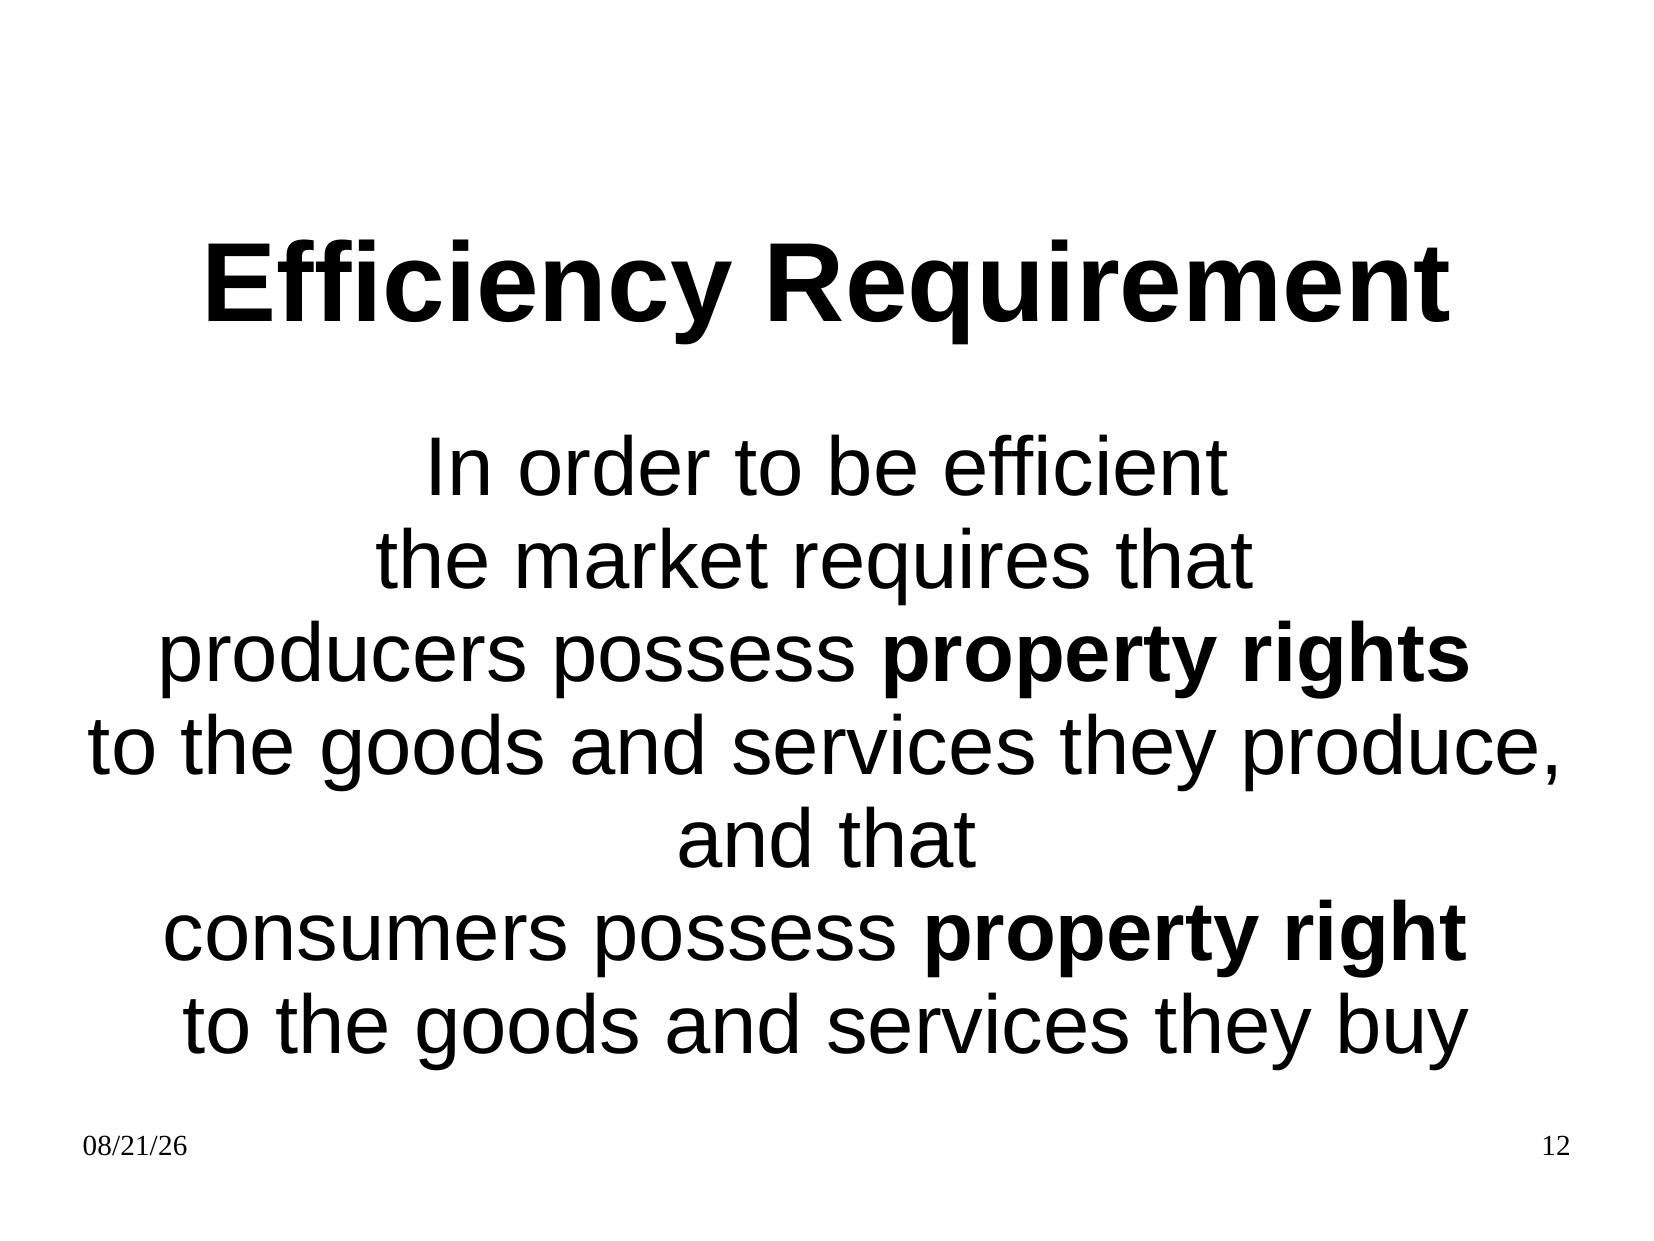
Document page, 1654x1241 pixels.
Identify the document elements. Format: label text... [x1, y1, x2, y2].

subtitle In order to be efficient the market requires that producers possess property rights to the goods and services they produce, and that consumers possess property right to the goods and services they buy [82, 420, 1571, 1072]
title Efficiency Requirement [82, 179, 1571, 387]
